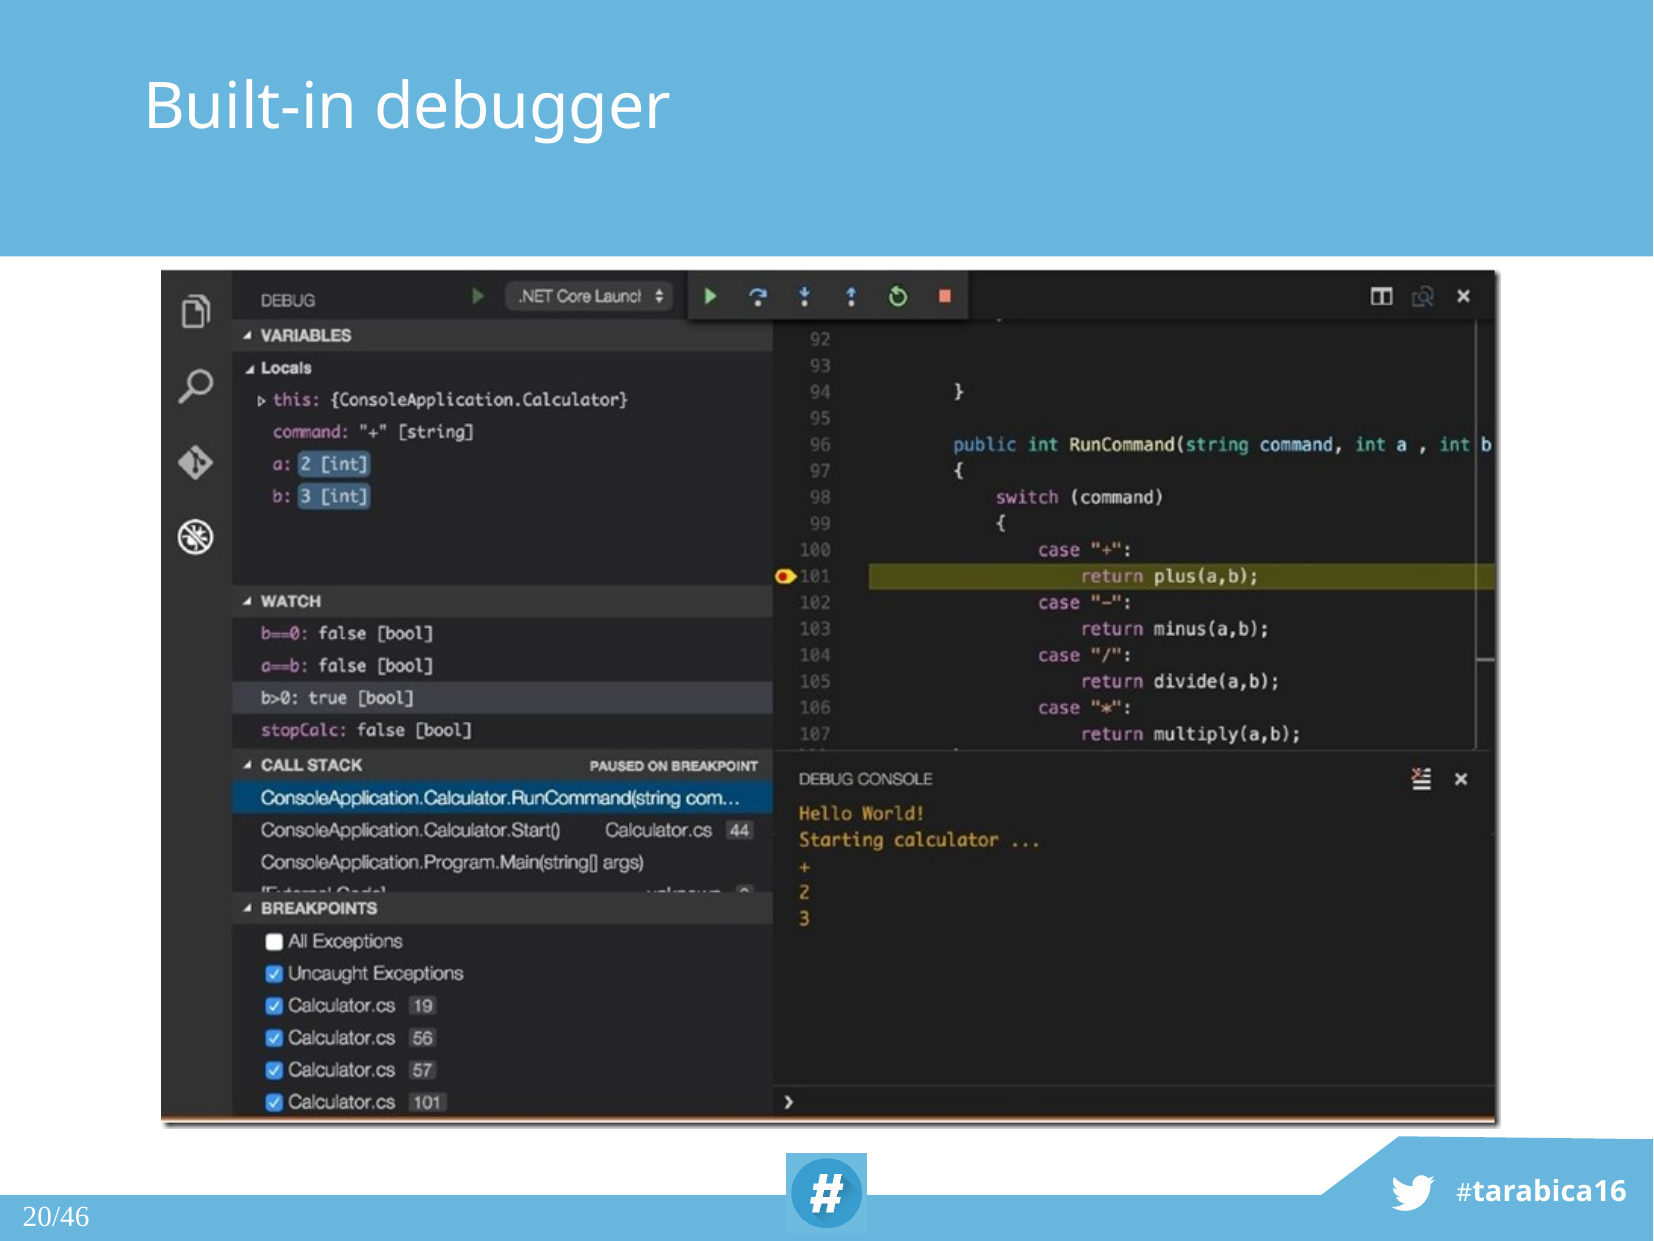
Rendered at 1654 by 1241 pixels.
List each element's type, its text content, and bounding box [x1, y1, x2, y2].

picture [161, 269, 1501, 1129]
list Built-in debugger [72, 60, 1561, 166]
picture [1378, 1158, 1448, 1228]
picture [786, 1153, 867, 1233]
